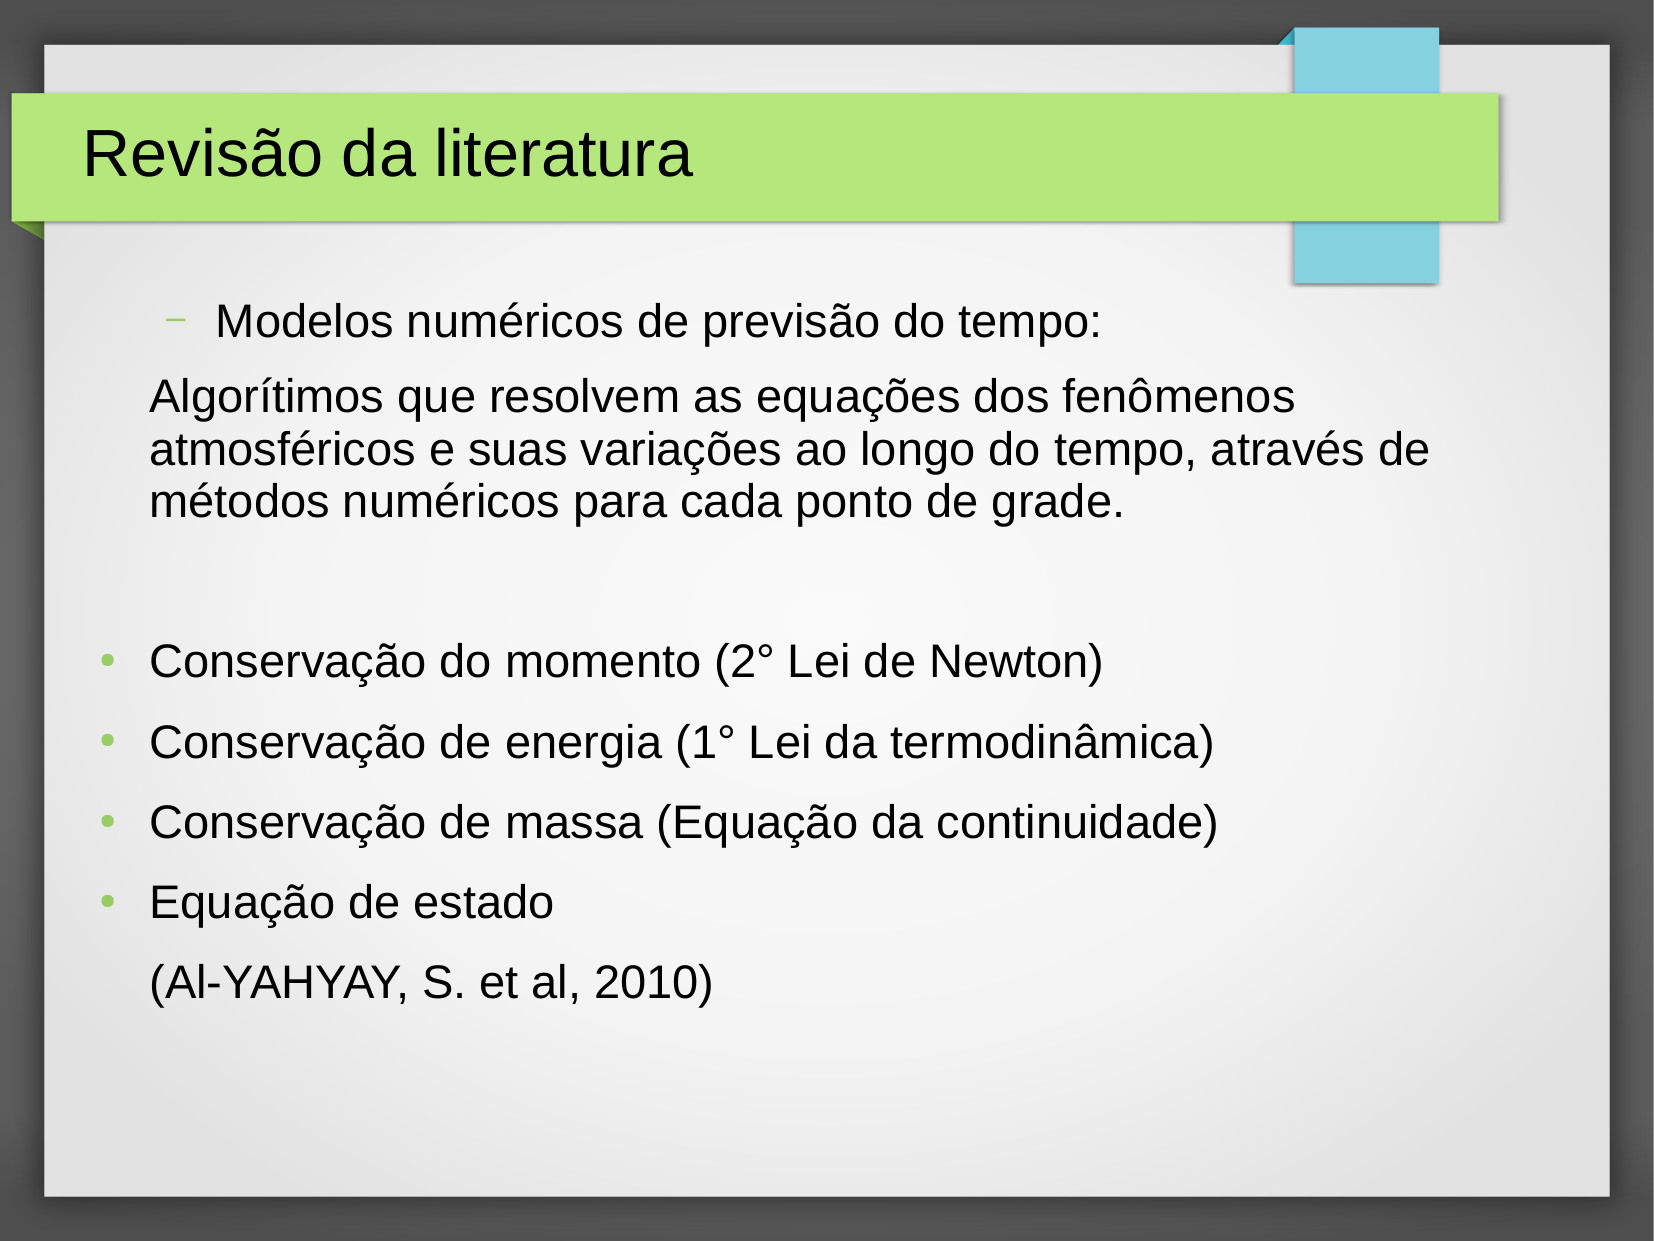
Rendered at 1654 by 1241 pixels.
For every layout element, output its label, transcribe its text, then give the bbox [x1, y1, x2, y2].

picture [0, 0, 1654, 1241]
list Modelos numéricos de previsão do tempo: Algorítimos que resolvem as equações dos fenômenos atmosféricos e suas variações ao longo do tempo, através de métodos numéricos para cada ponto de grade. Conservação do momento (2° Lei de Newton) Conservação de energia (1° Lei da termodinâmica) Conservação de massa (Equação da continuidade) Equação de estado (Al-YAHYAY, S. et al, 2010) [82, 295, 1571, 1015]
title Revisão da literatura [82, 94, 1264, 213]
